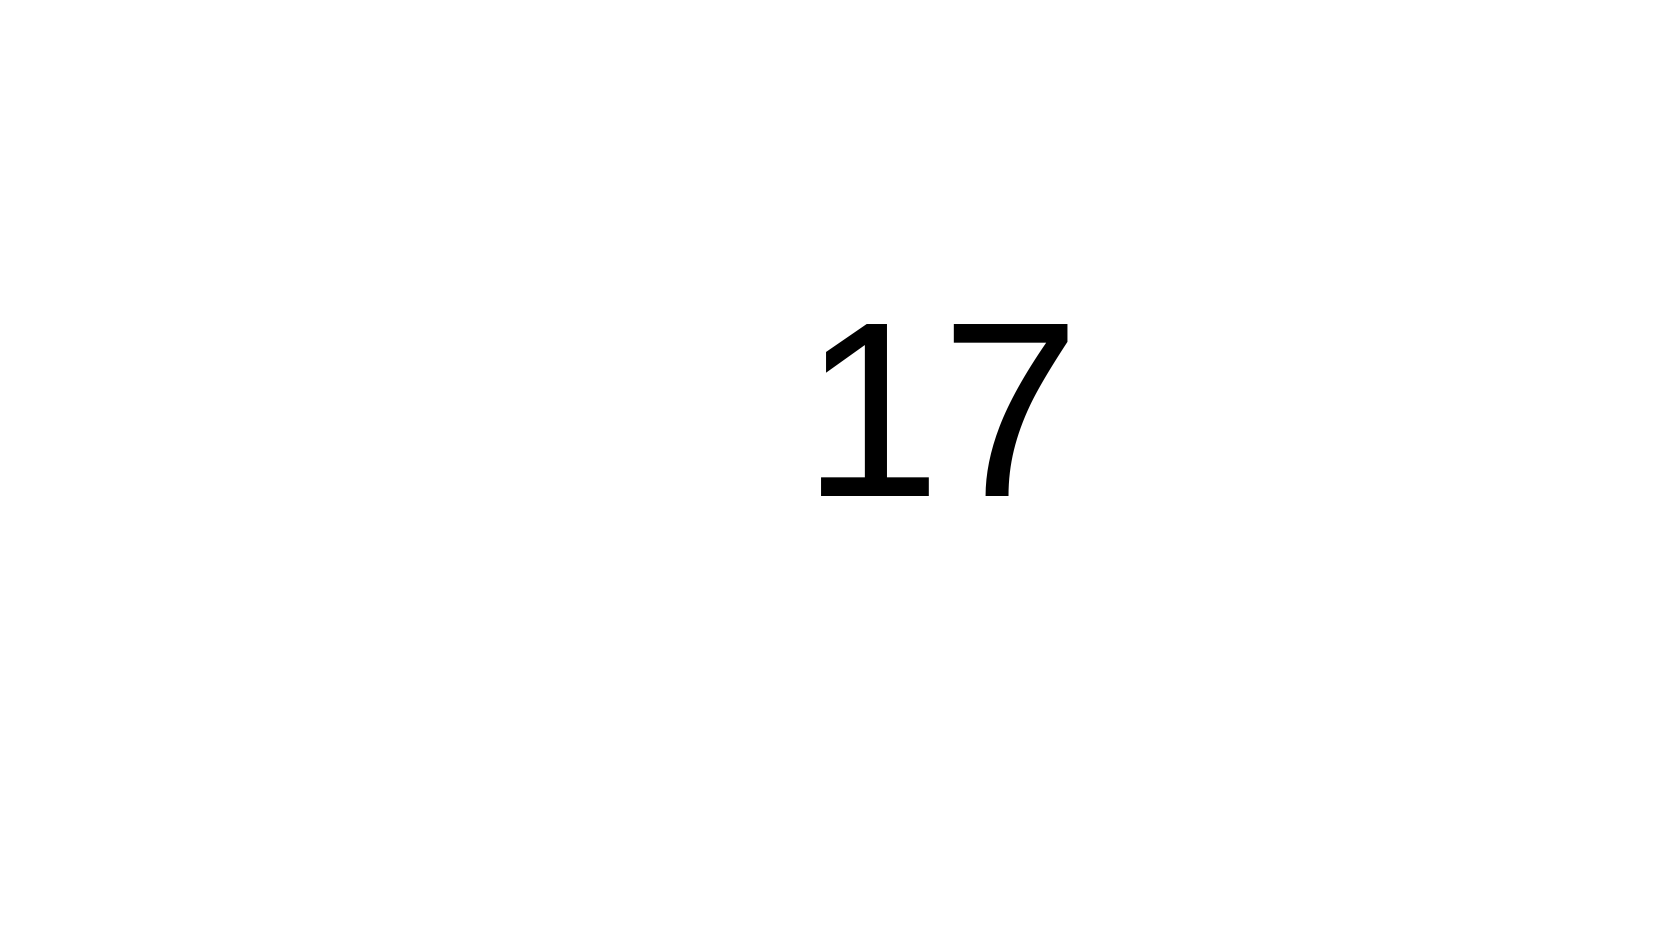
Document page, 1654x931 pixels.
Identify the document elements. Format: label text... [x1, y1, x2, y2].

title 17 [474, 250, 1409, 571]
